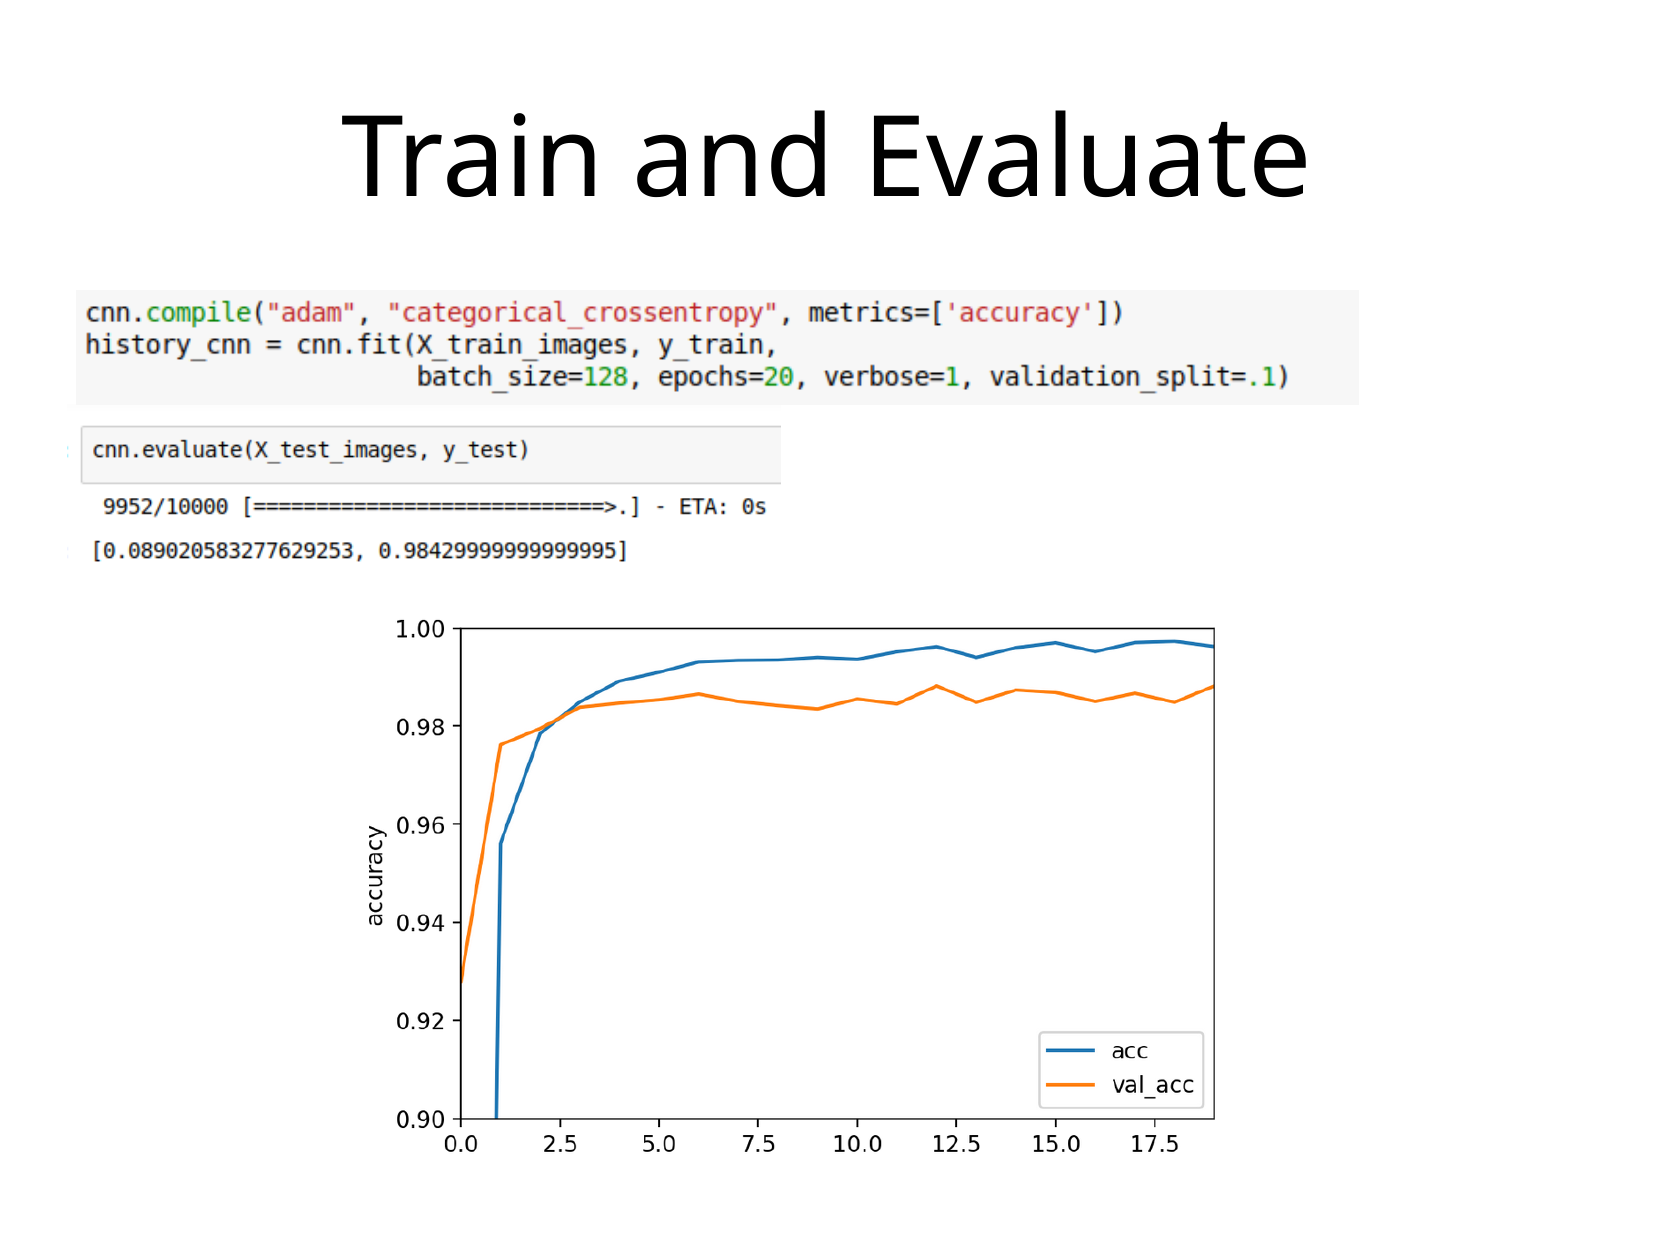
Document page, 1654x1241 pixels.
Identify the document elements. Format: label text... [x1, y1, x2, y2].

picture [67, 290, 1359, 579]
picture [345, 599, 1224, 1170]
title Train and Evaluate [82, 49, 1571, 257]
